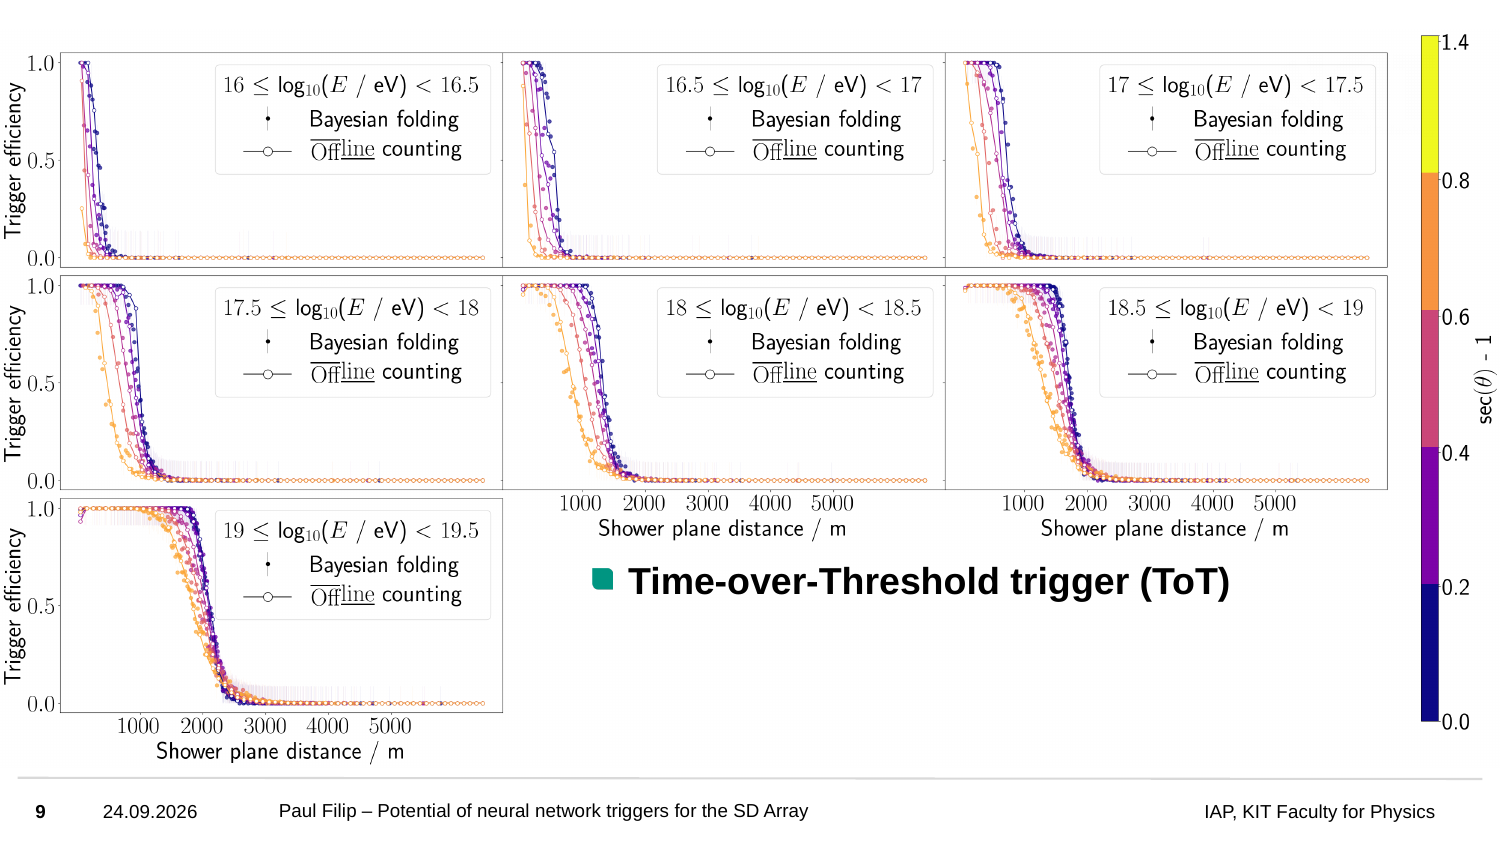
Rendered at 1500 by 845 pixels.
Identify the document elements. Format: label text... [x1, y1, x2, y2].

picture [0, 29, 1500, 768]
list Time-over-Threshold trigger (ToT) [544, 562, 1388, 751]
